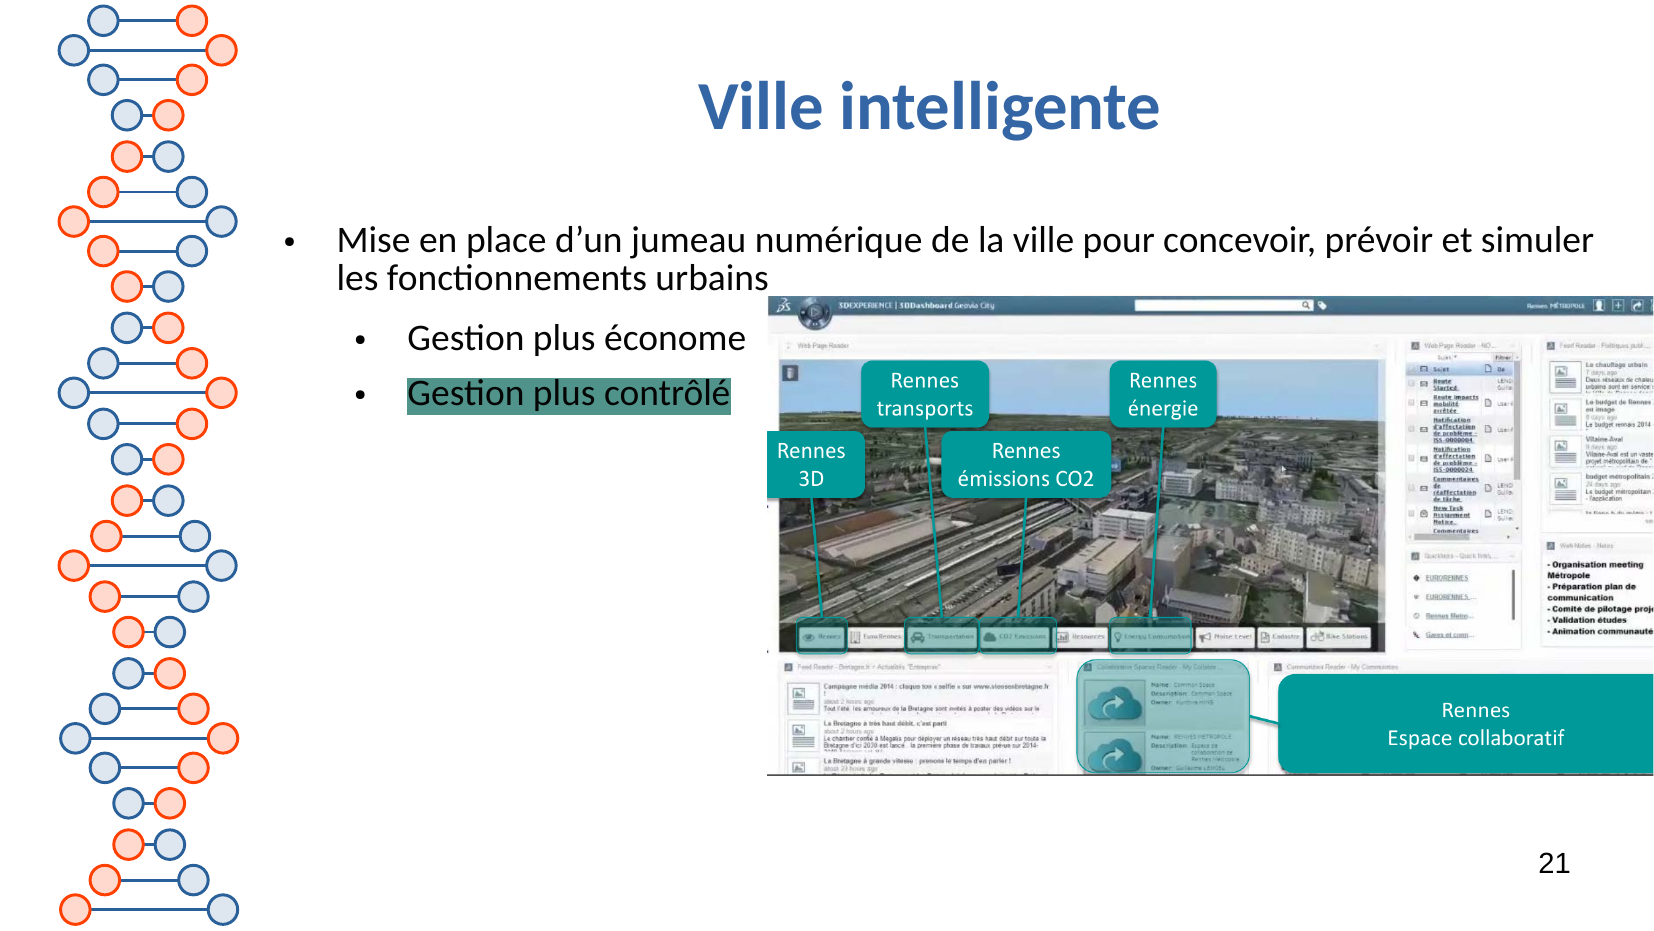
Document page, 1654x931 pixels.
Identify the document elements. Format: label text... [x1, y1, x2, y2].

picture [767, 295, 1654, 776]
list Mise en place d’un jumeau numérique de la ville pour concevoir, prévoir et simuler les fonctionnements urbains Gestion plus économe Gestion plus contrôlé [265, 224, 1625, 764]
title Ville intelligente [265, 35, 1595, 189]
